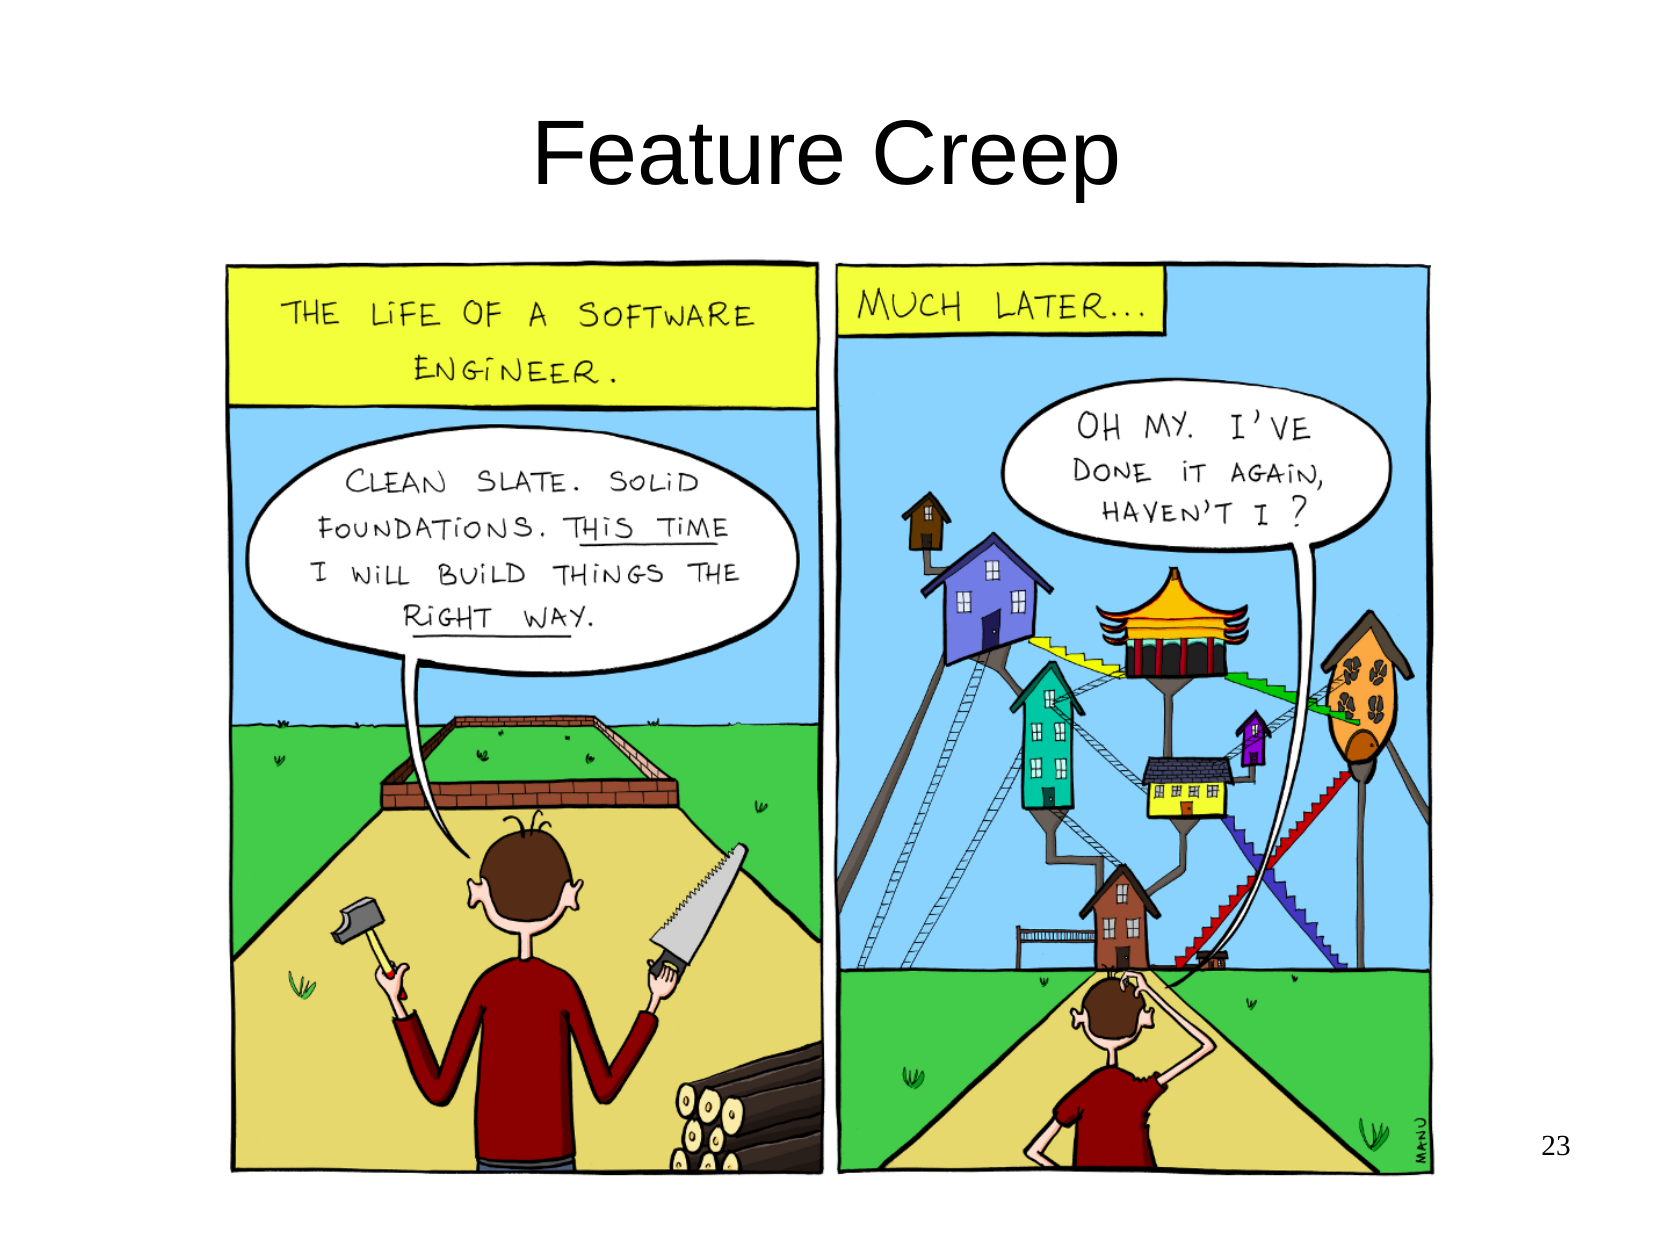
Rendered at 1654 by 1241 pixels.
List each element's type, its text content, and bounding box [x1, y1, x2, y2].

picture [222, 256, 1438, 1181]
title Feature Creep [82, 49, 1571, 257]
